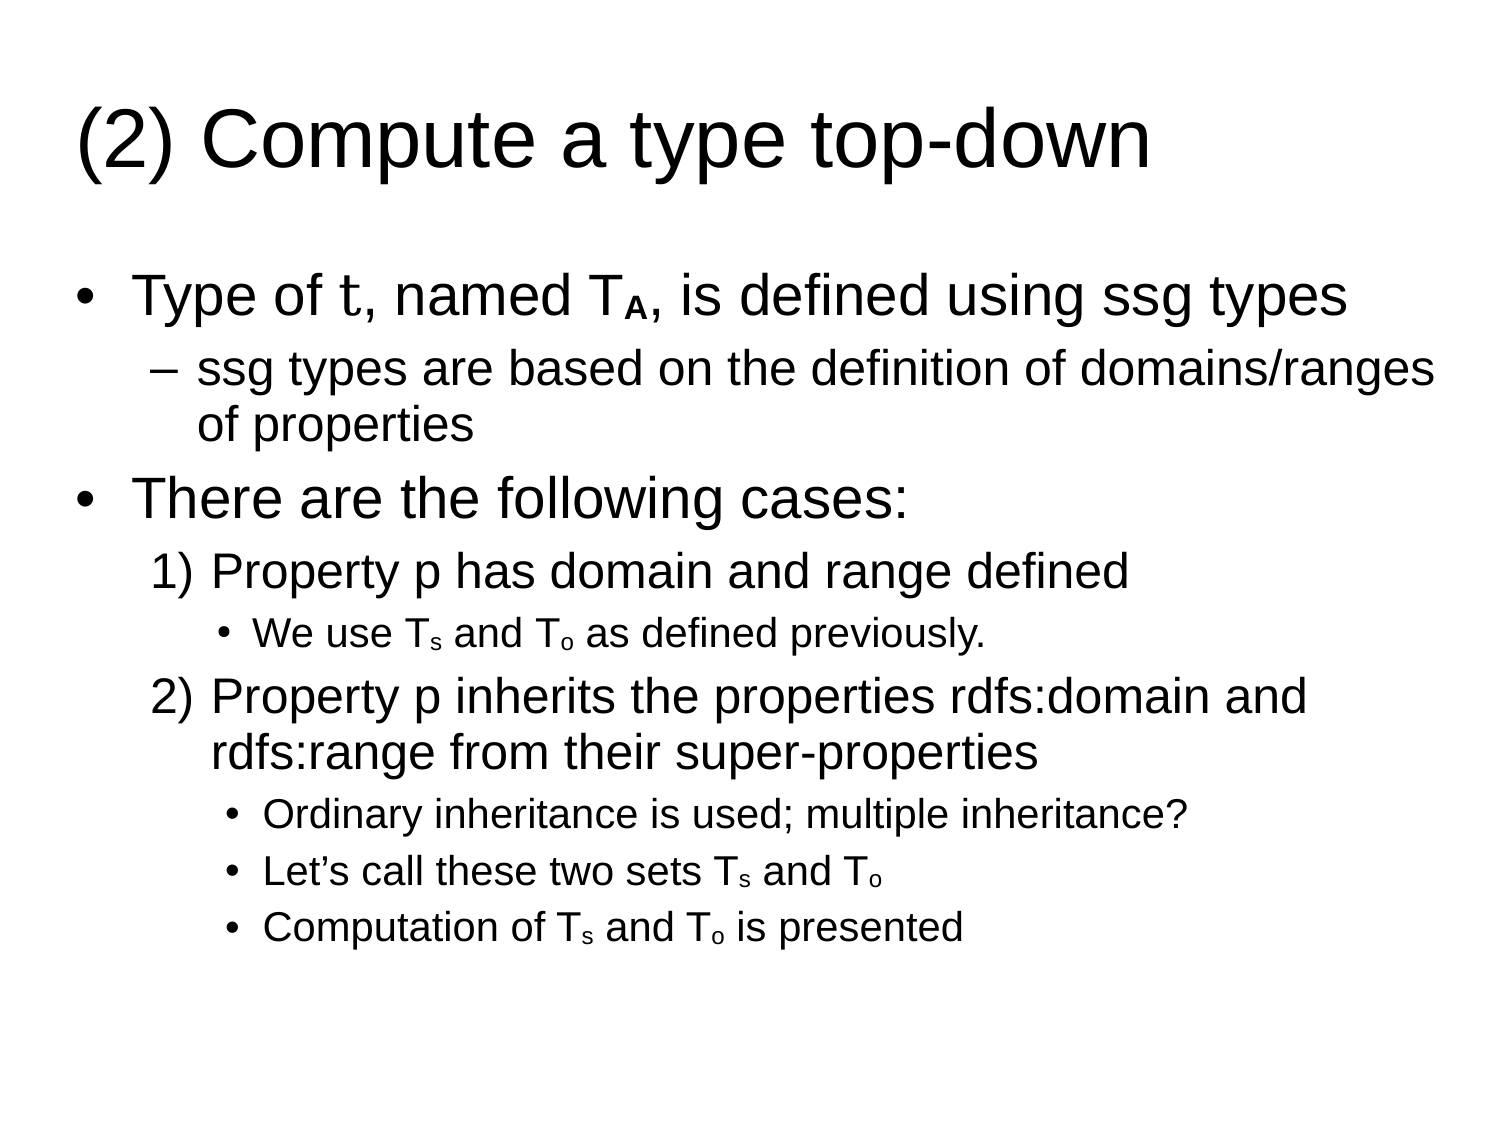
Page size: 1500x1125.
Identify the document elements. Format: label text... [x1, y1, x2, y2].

list Type of t, named TA, is defined using ssg types ssg types are based on the definition of domains/ranges of properties There are the following cases: Property p has domain and range defined We use Ts and To as defined previously. Property p inherits the properties rdfs:domain and rdfs:range from their super-properties Ordinary inheritance is used; multiple inheritance? Let’s call these two sets Ts and To Computation of Ts and To is presented [75, 262, 1477, 1109]
title (2) Compute a type top-down [75, 45, 1426, 233]
